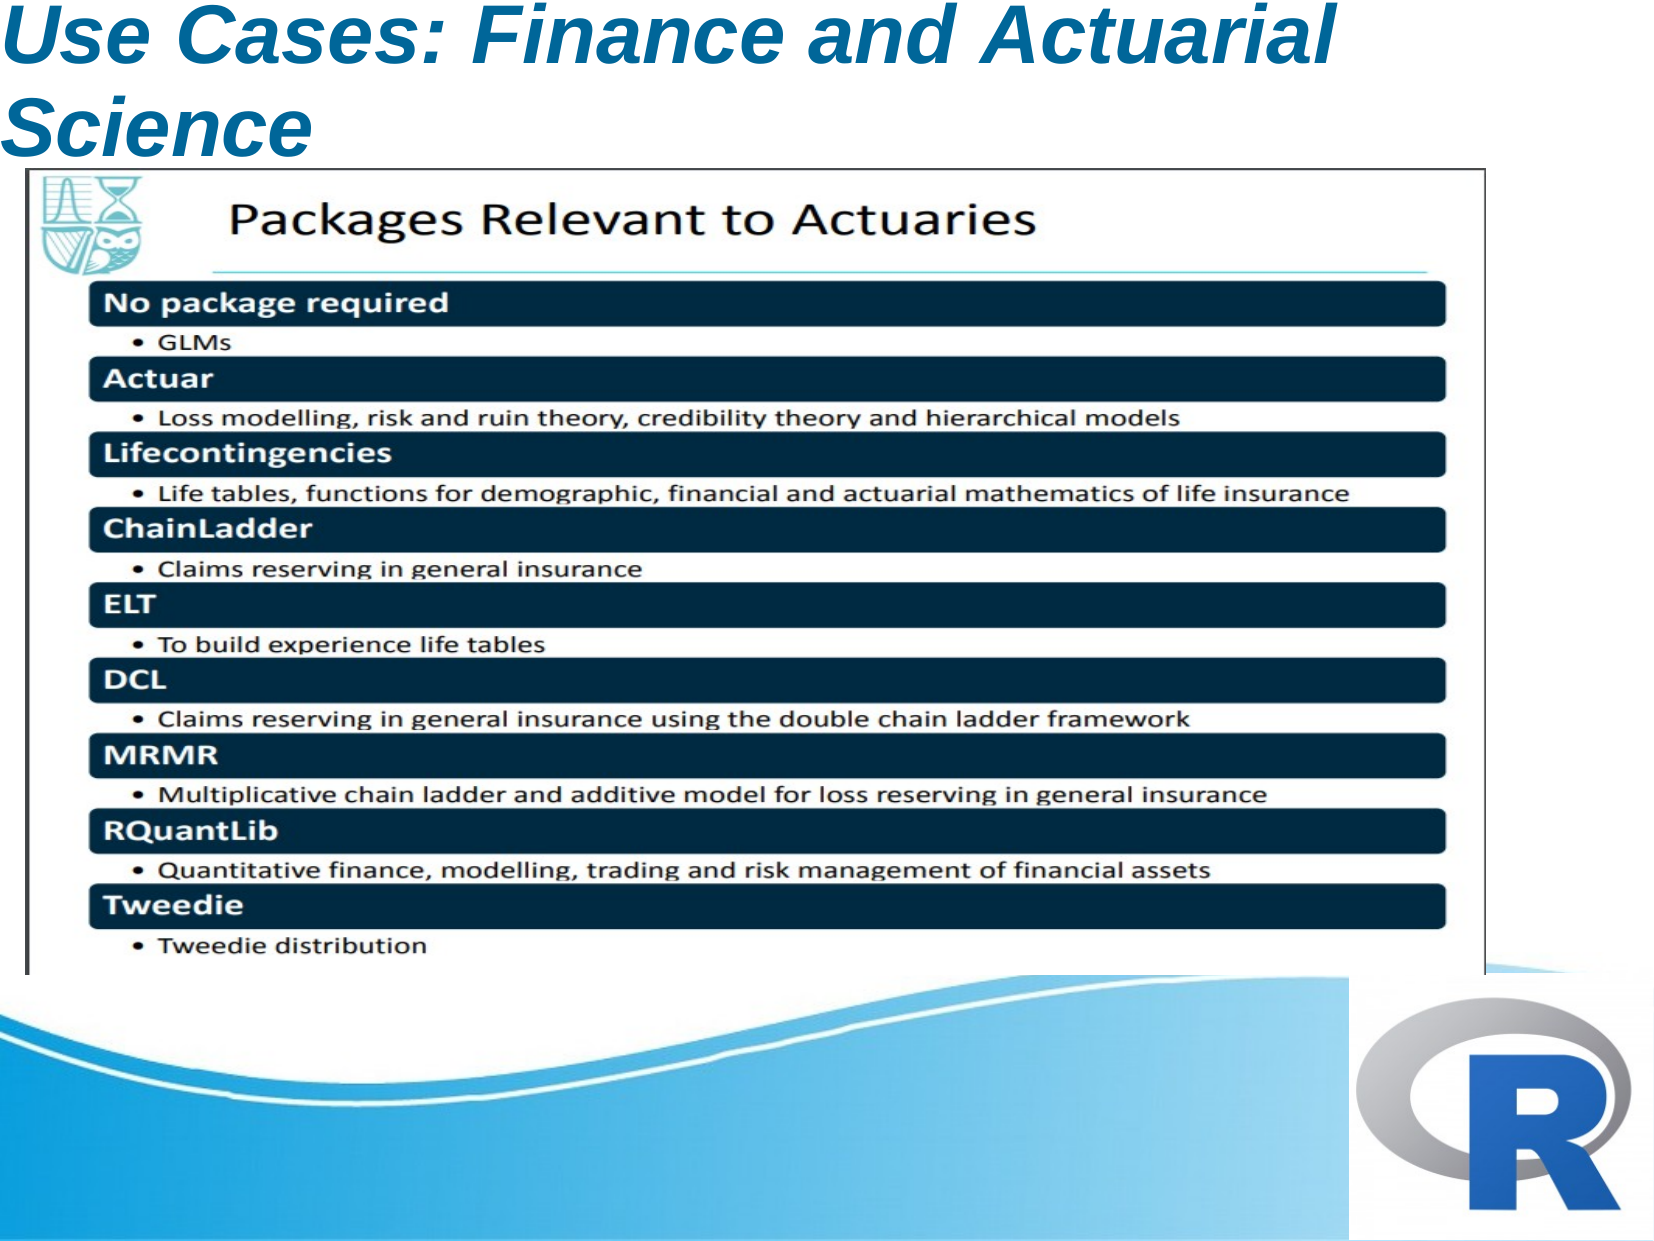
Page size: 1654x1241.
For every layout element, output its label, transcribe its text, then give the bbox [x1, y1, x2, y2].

picture [0, 168, 1654, 1241]
title Use Cases: Finance and Actuarial Science [0, 0, 1591, 166]
